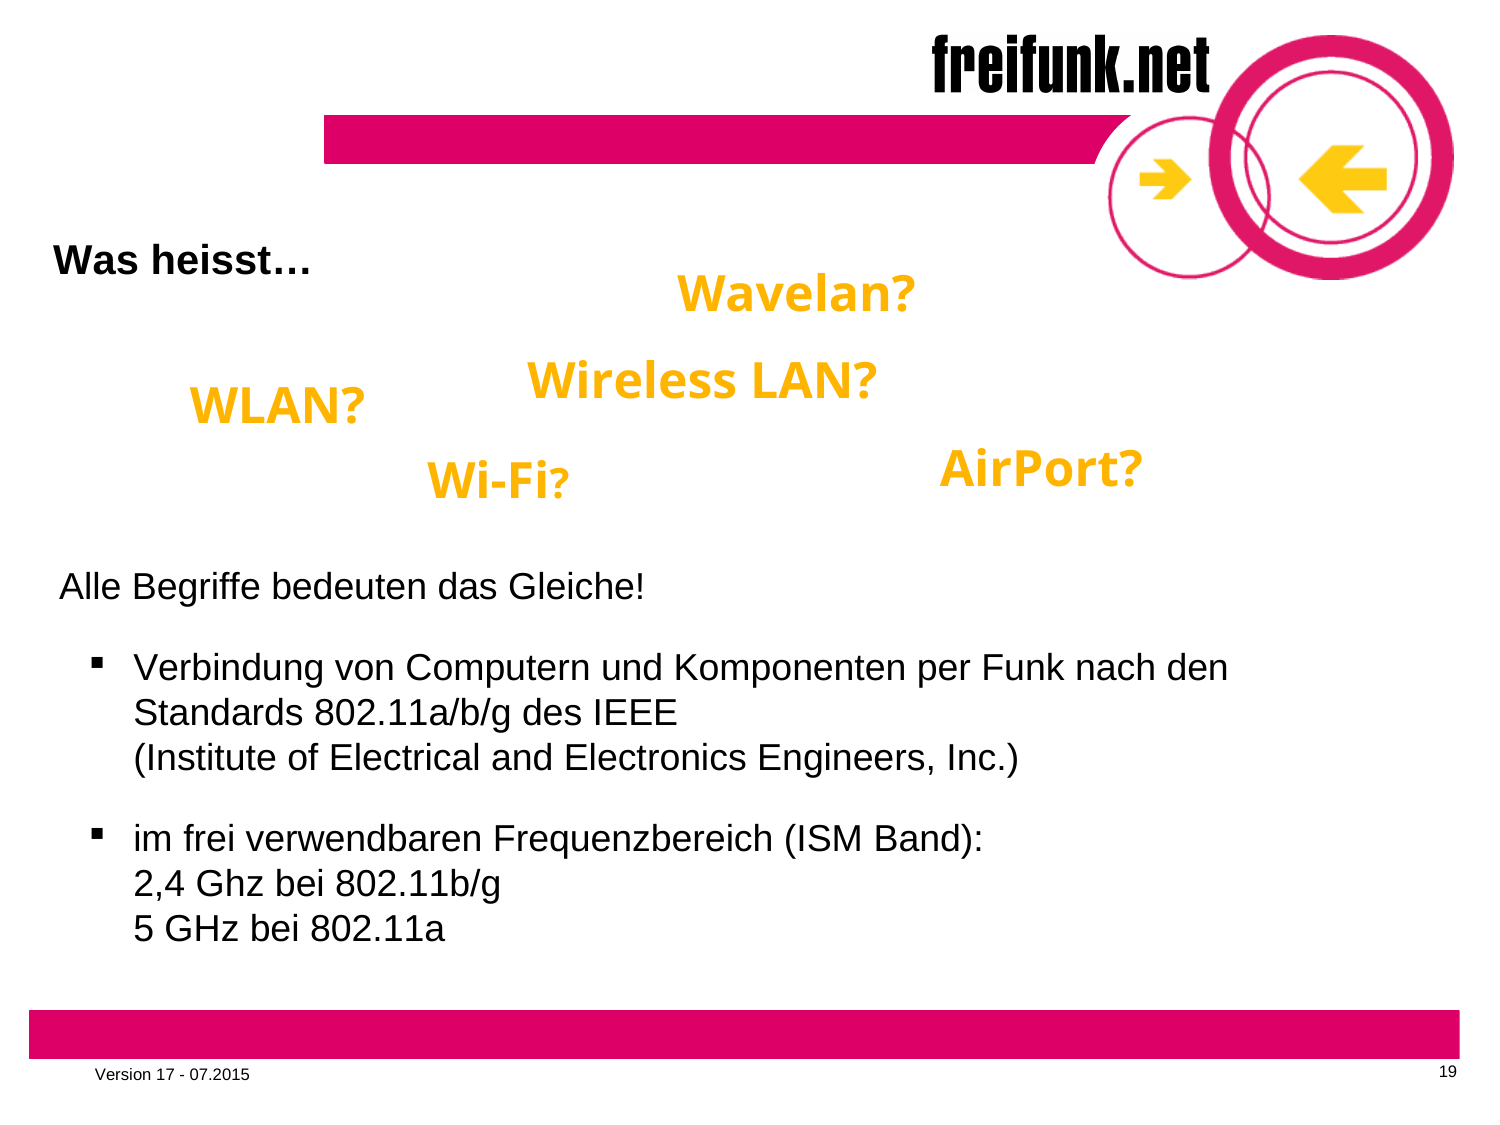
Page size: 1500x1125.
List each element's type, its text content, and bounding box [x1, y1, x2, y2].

text_box Alle Begriffe bedeuten das Gleiche! Verbindung von Computern und Komponenten per Funk nach den Standards 802.11a/b/g des IEEE (Institute of Electrical and Electronics Engineers, Inc.) im frei verwendbaren Frequenzbereich (ISM Band): 2,4 Ghz bei 802.11b/g 5 GHz bei 802.11a [59, 562, 1288, 957]
text_box Was heisst… [53, 233, 1046, 313]
text_box Wireless LAN? [512, 337, 986, 414]
text_box WLAN? [174, 362, 423, 439]
picture [932, 34, 1454, 280]
text_box Wavelan? [662, 249, 970, 327]
text_box AirPort? [924, 425, 1233, 502]
text_box Wi-Fi? [412, 437, 661, 514]
